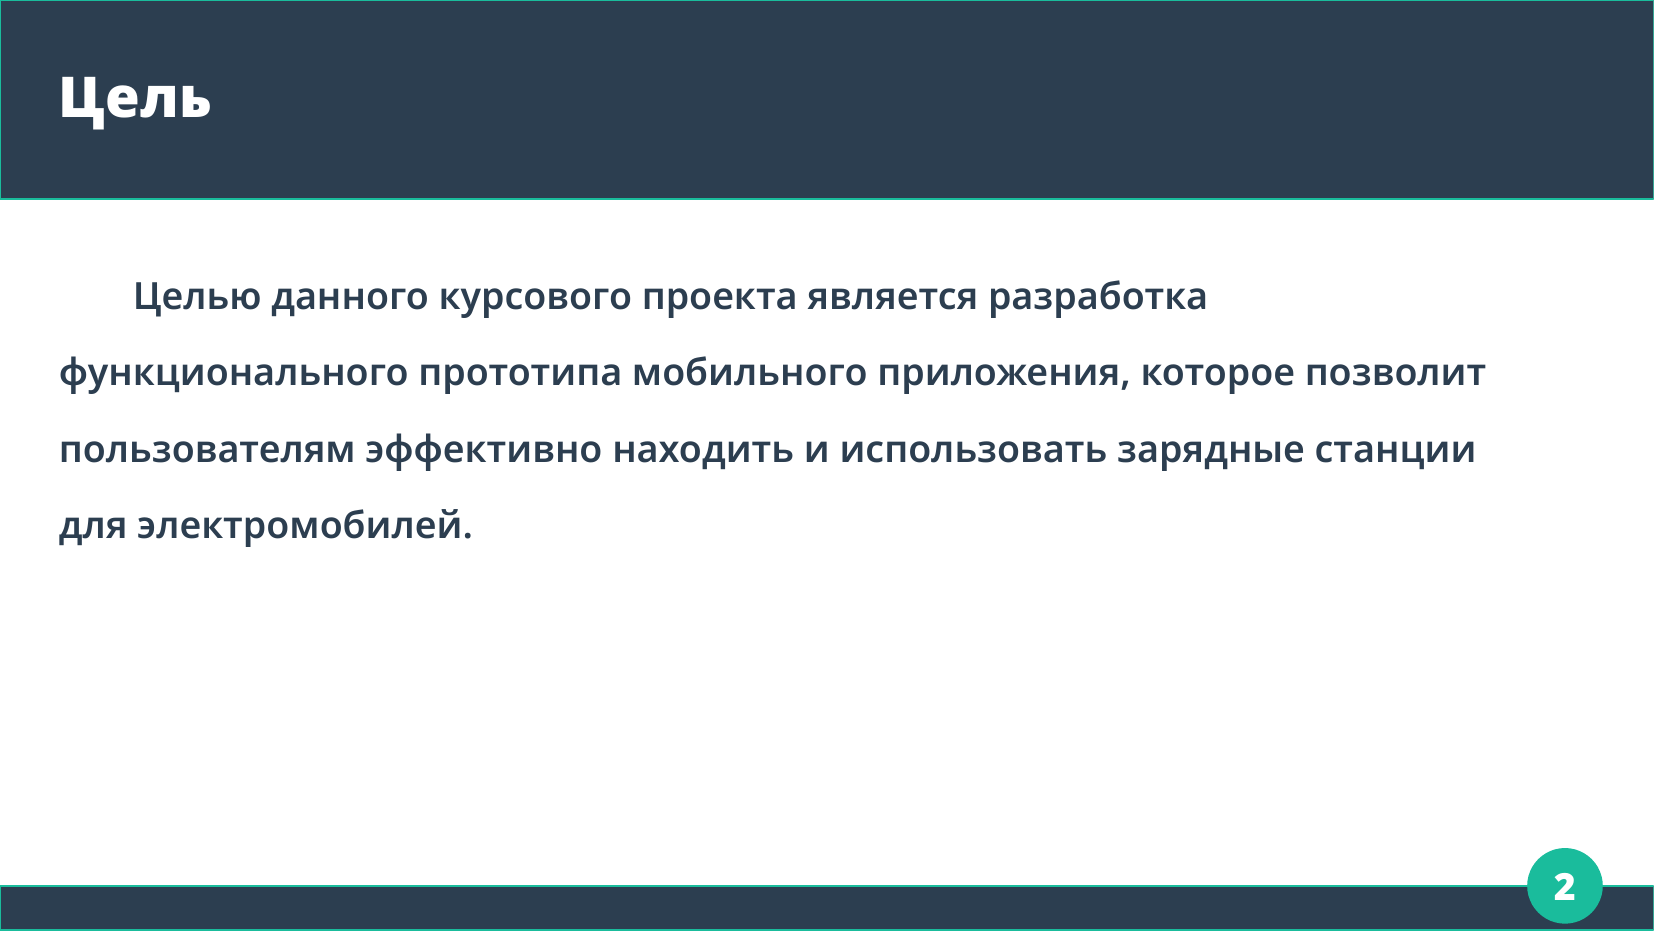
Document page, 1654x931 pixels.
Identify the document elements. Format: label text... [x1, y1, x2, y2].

title Цель [59, 37, 1595, 156]
list Целью данного курсового проекта является разработка функционального прототипа мобильного приложения, которое позволит пользователям эффективно находить и использовать зарядные станции для электромобилей. [59, 243, 1506, 864]
